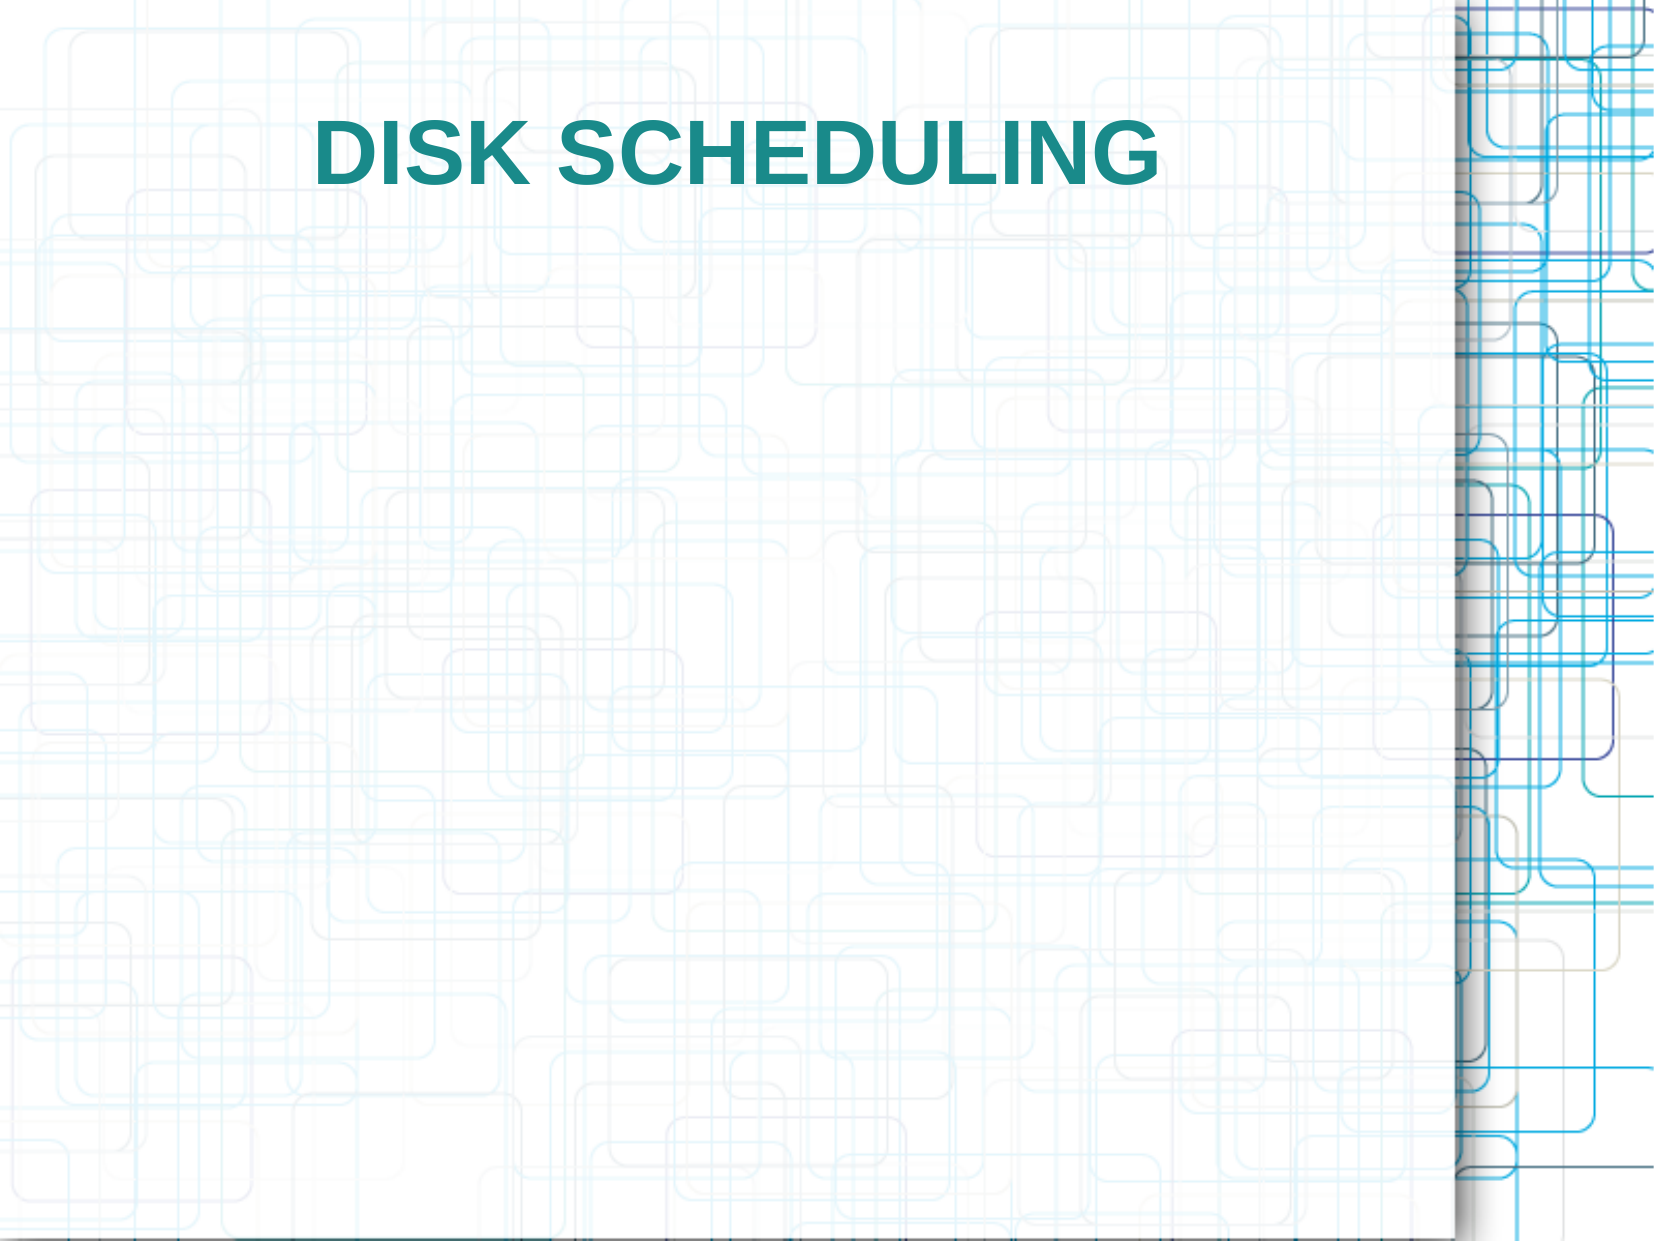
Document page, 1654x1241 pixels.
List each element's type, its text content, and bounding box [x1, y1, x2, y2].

title DISK SCHEDULING [59, 49, 1418, 257]
picture [0, 0, 1654, 1241]
